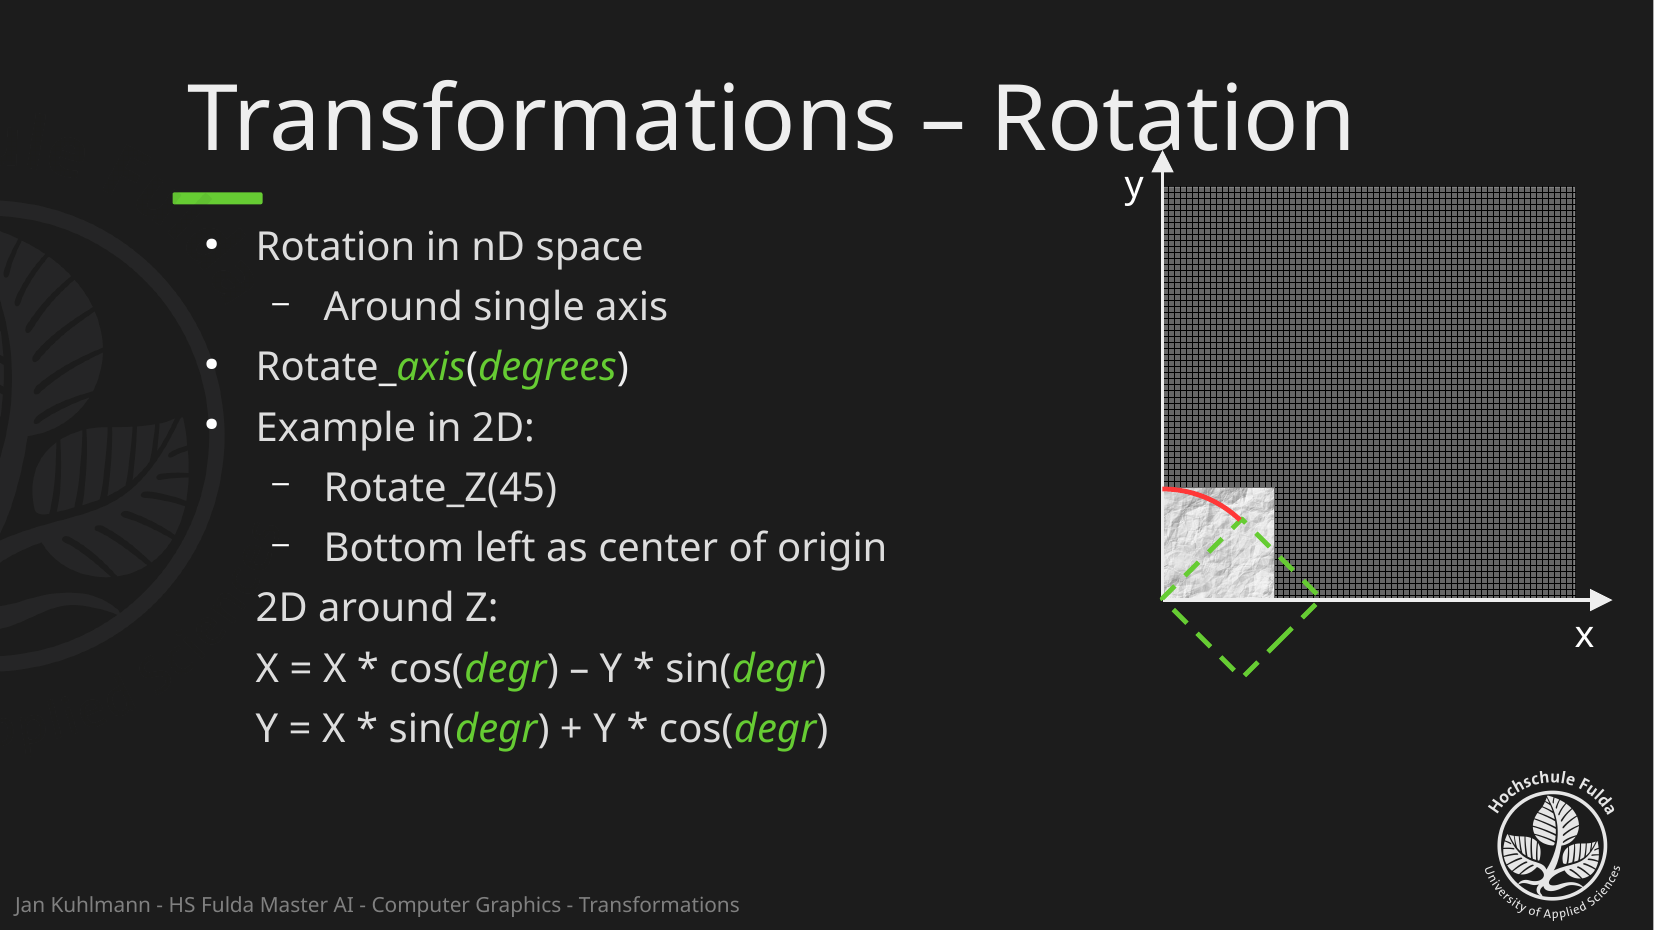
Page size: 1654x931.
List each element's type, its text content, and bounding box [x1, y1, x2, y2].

text_box [1164, 186, 1577, 598]
text_box x [1559, 601, 1613, 667]
list Rotation in nD space Around single axis Rotate_axis(degrees) Example in 2D: Rotate_Z(45) Bottom left as center of origin 2D around Z: X = X * cos(degr) – Y * sin(degr) Y = X * sin(degr) + Y * cos(degr) [187, 217, 938, 758]
picture [1485, 771, 1620, 921]
title Transformations – Rotation [187, 37, 1571, 193]
text_box y [1109, 150, 1162, 217]
